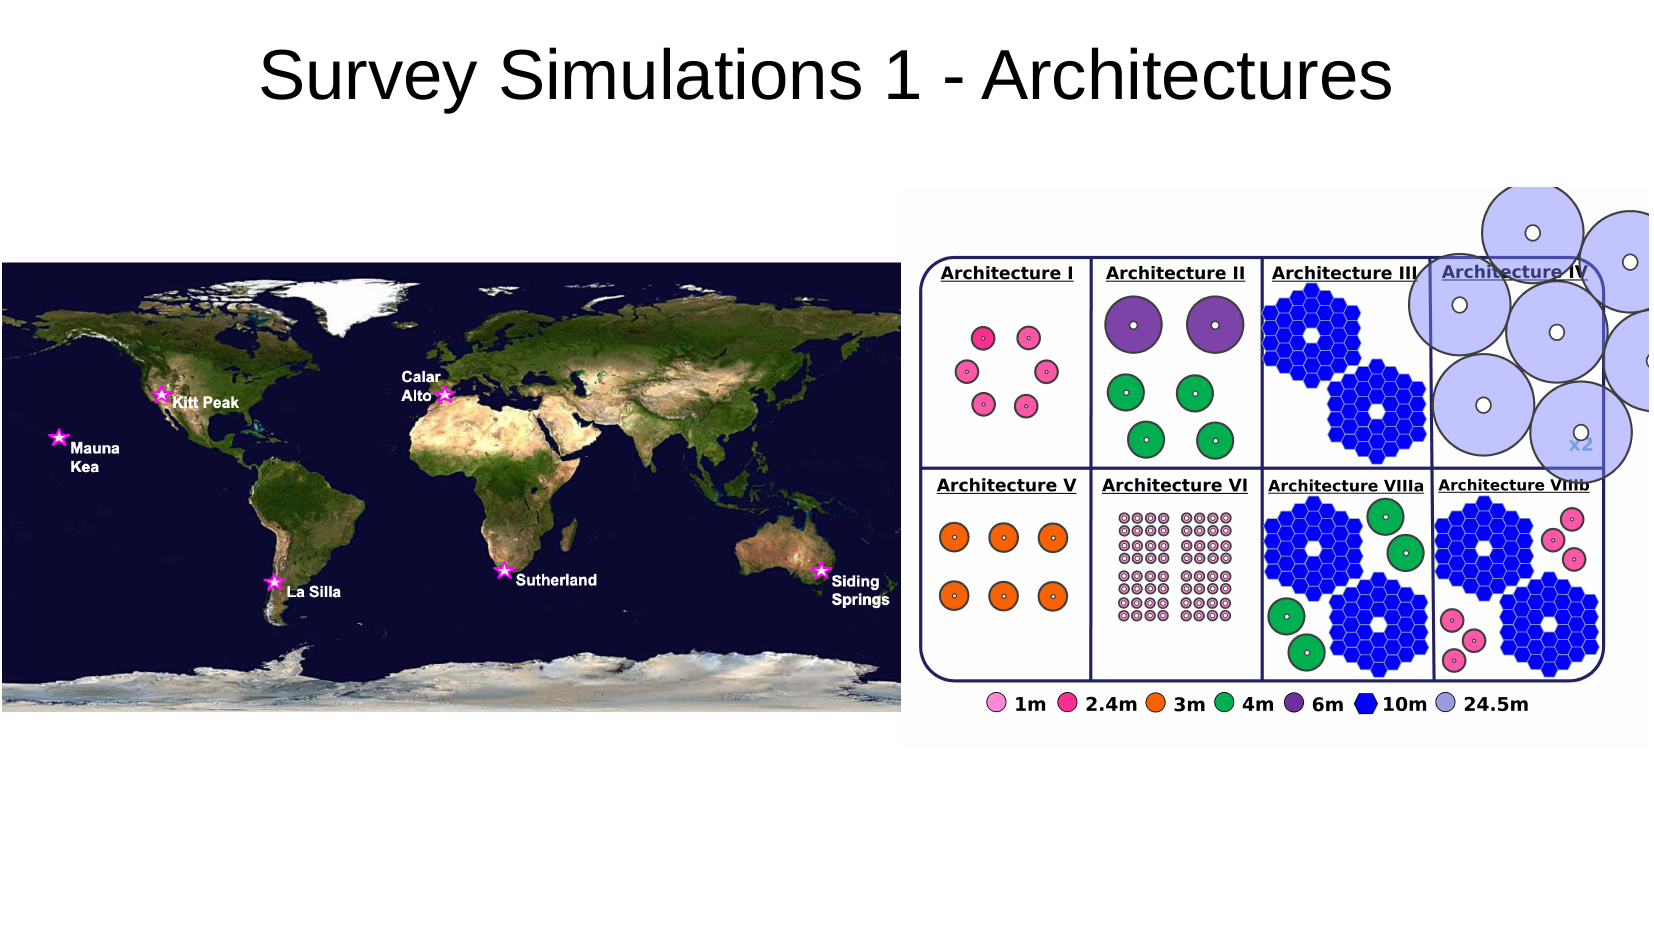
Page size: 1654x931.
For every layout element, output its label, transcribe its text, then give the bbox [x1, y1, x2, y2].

picture [2, 187, 1651, 751]
title Survey Simulations 1 - Architectures [0, 0, 1654, 151]
